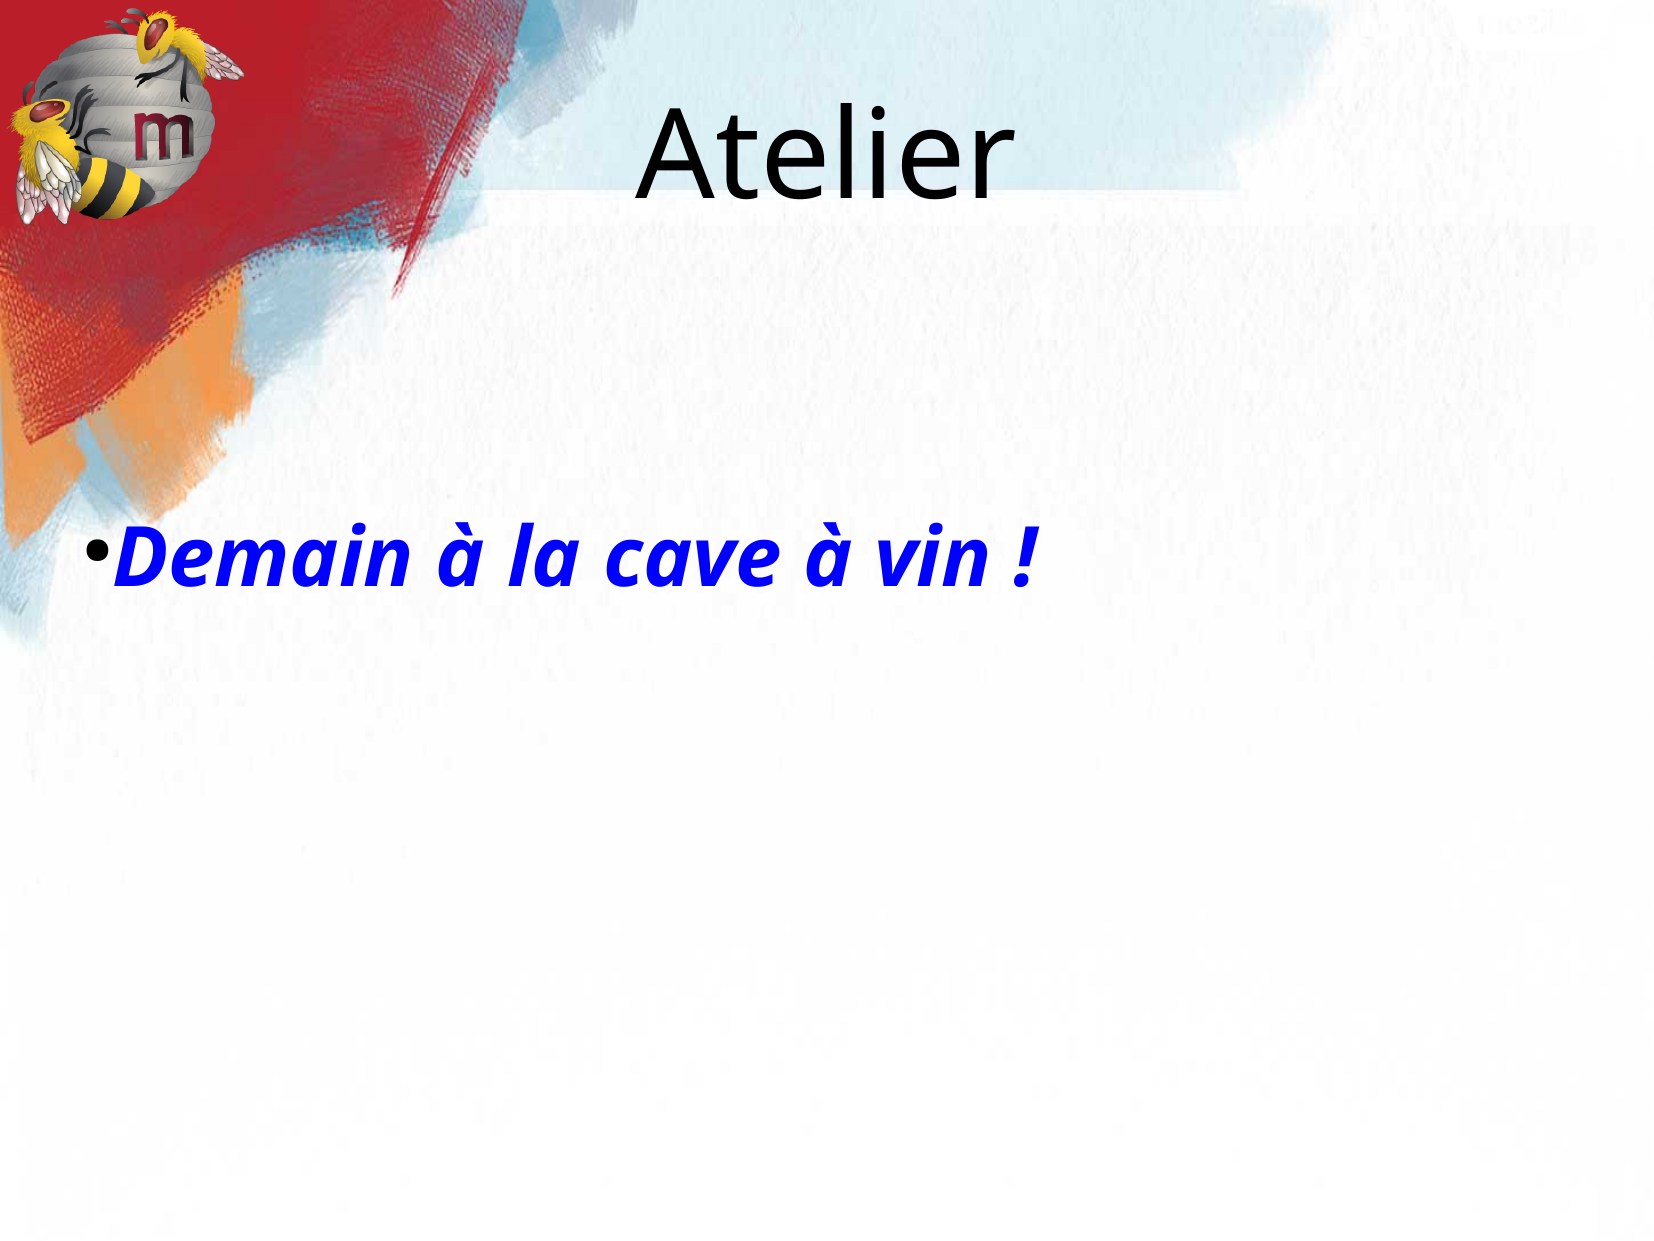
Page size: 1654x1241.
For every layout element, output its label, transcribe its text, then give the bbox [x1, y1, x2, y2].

subtitle Demain à la cave à vin ! [82, 275, 1571, 1025]
title Atelier [82, 49, 1571, 257]
picture [0, 0, 1654, 1241]
